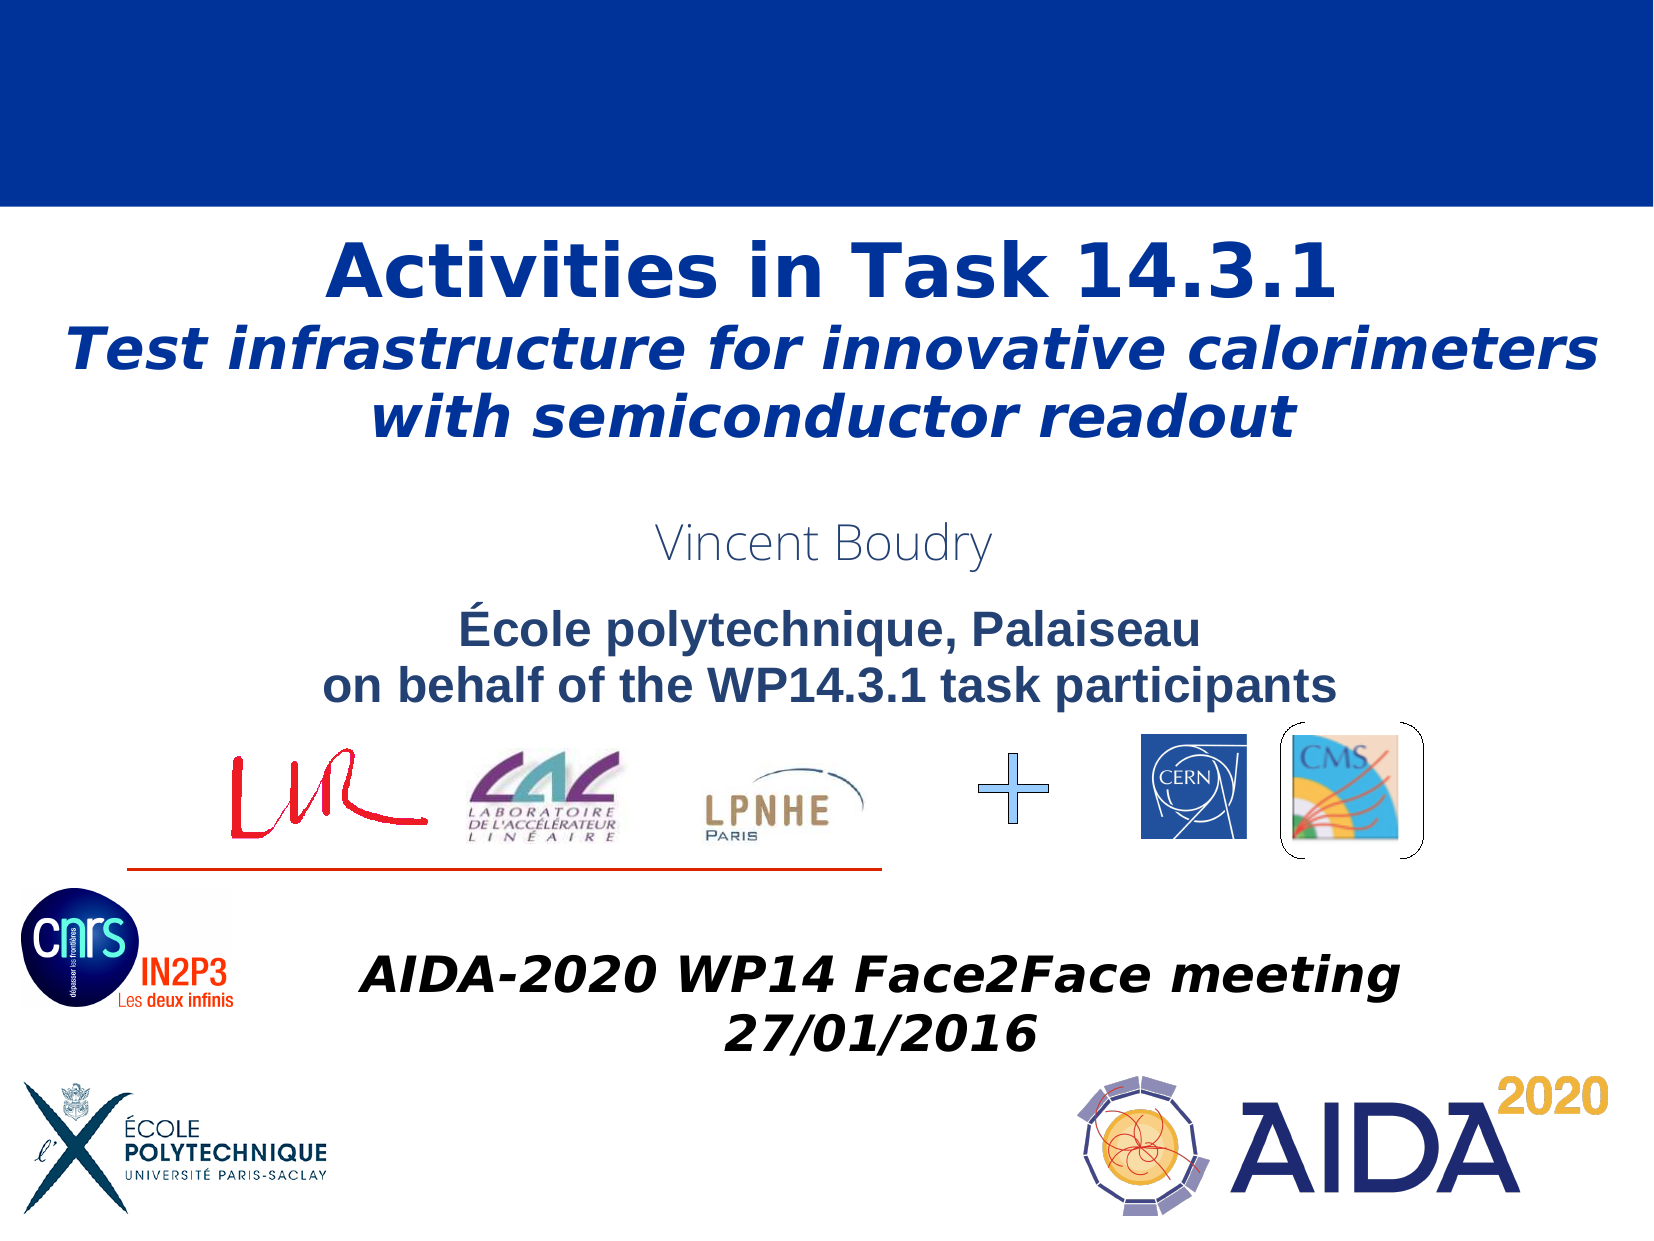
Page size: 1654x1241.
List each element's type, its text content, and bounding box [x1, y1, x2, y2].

picture [1291, 735, 1404, 844]
subtitle AIDA-2020 WP14 Face2Face meeting 27/01/2016 [102, 616, 1638, 1102]
text_box Vincent Boudry École polytechnique, Palaiseau on behalf of the WP14.3.1 task participants [183, 506, 1480, 714]
text_box [978, 753, 1049, 824]
title Activities in Task 14.3.1 Test infrastructure for innovative calorimeters with semiconductor readout [21, 228, 1646, 452]
picture [1141, 734, 1247, 840]
picture [19, 1077, 330, 1218]
picture [231, 748, 428, 839]
picture [1077, 1076, 1608, 1216]
picture [689, 751, 880, 858]
picture [466, 748, 631, 844]
picture [21, 888, 233, 1007]
